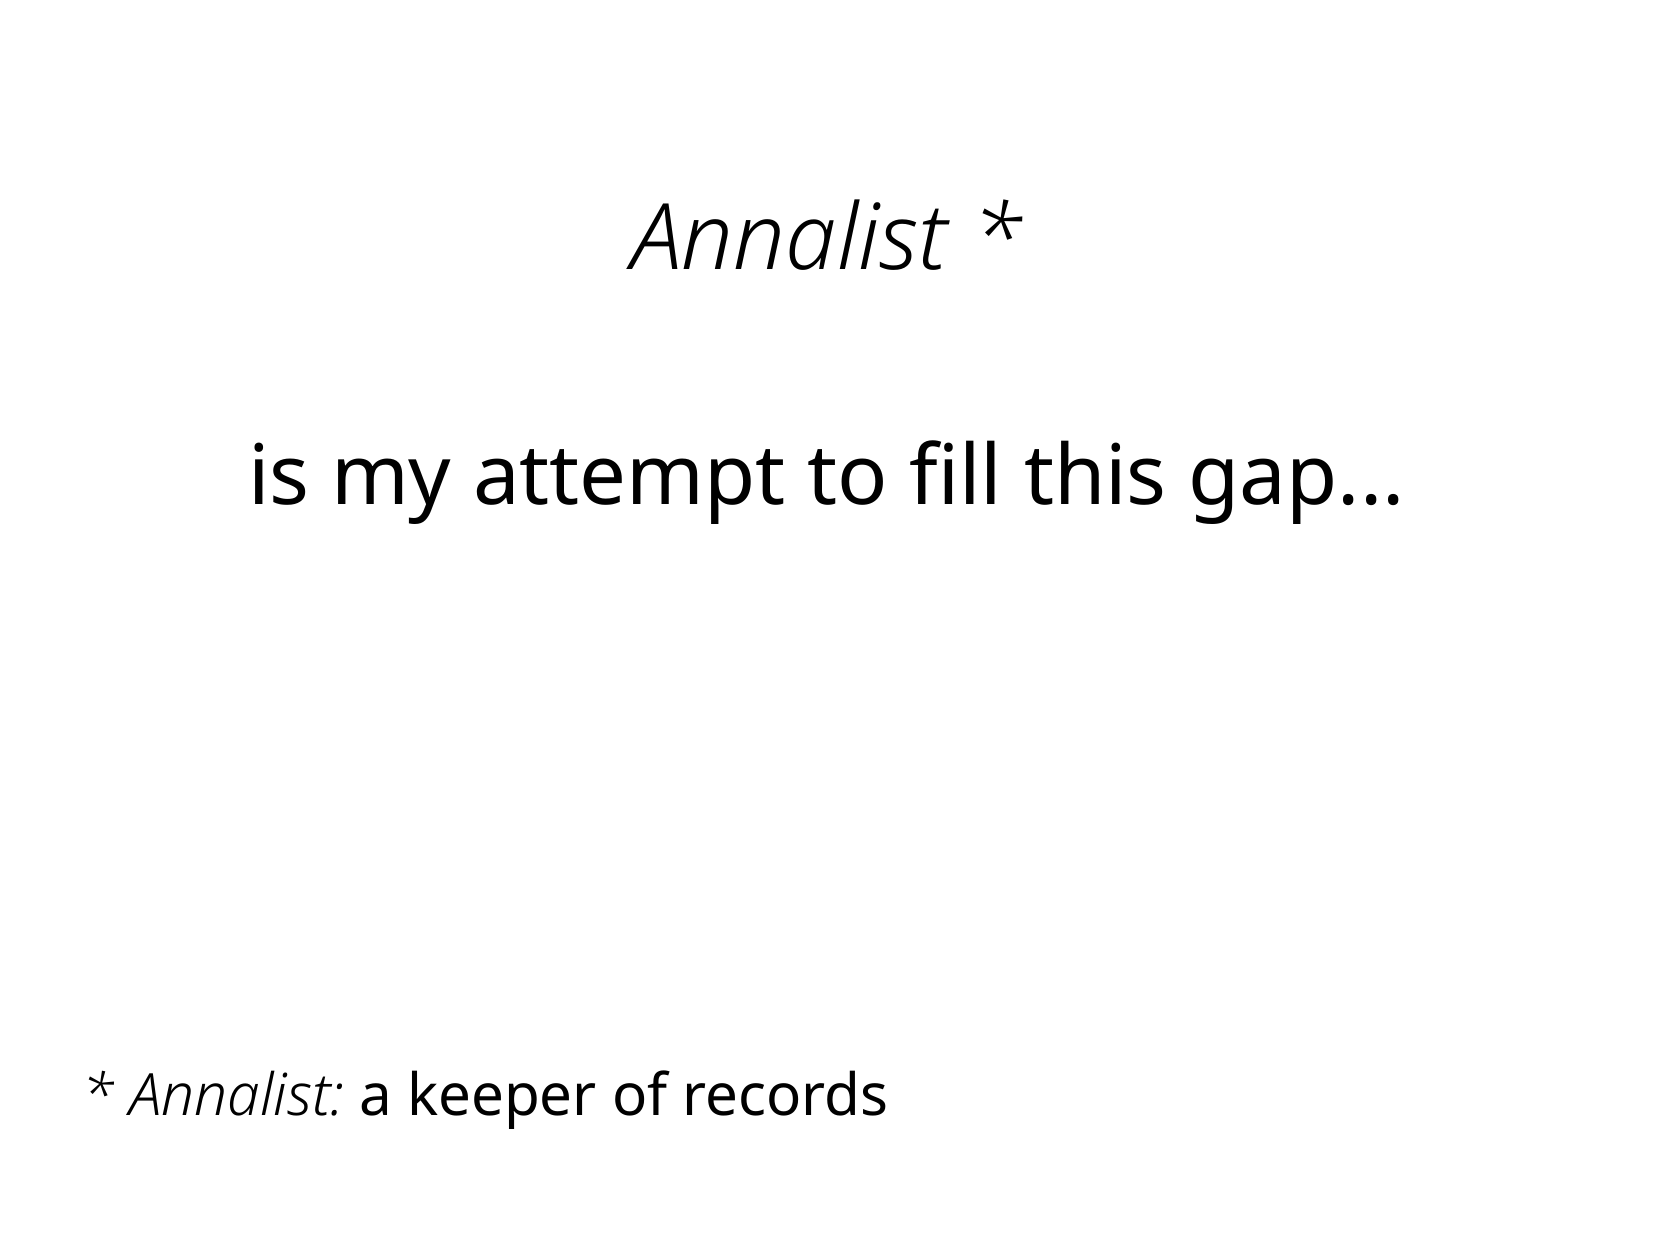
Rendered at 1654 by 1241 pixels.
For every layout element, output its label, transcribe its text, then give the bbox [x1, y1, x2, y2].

subtitle Annalist * [82, 142, 1571, 325]
text_box * Annalist: a keeper of records [82, 1003, 1571, 1182]
text_box is my attempt to fill this gap... [82, 354, 1571, 591]
